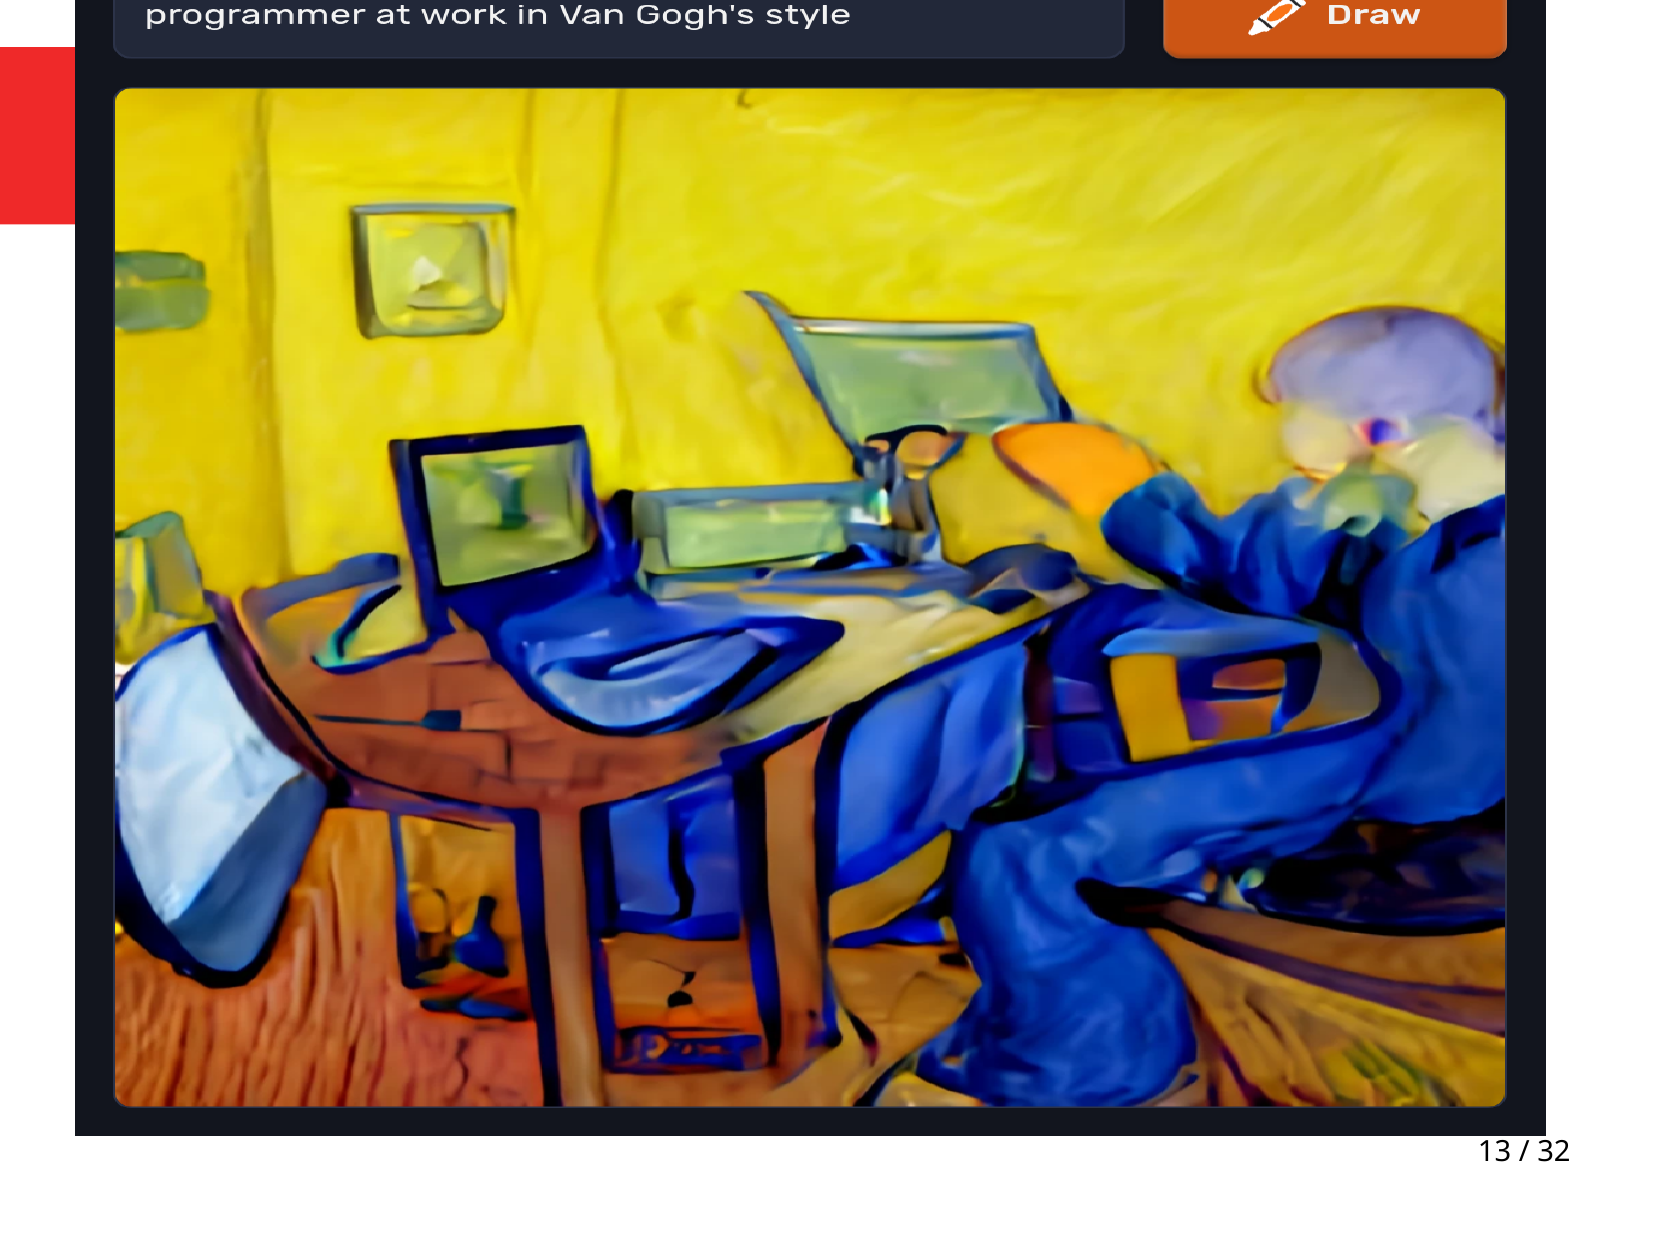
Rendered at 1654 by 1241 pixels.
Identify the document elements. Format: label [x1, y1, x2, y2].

picture [75, 0, 1546, 1136]
